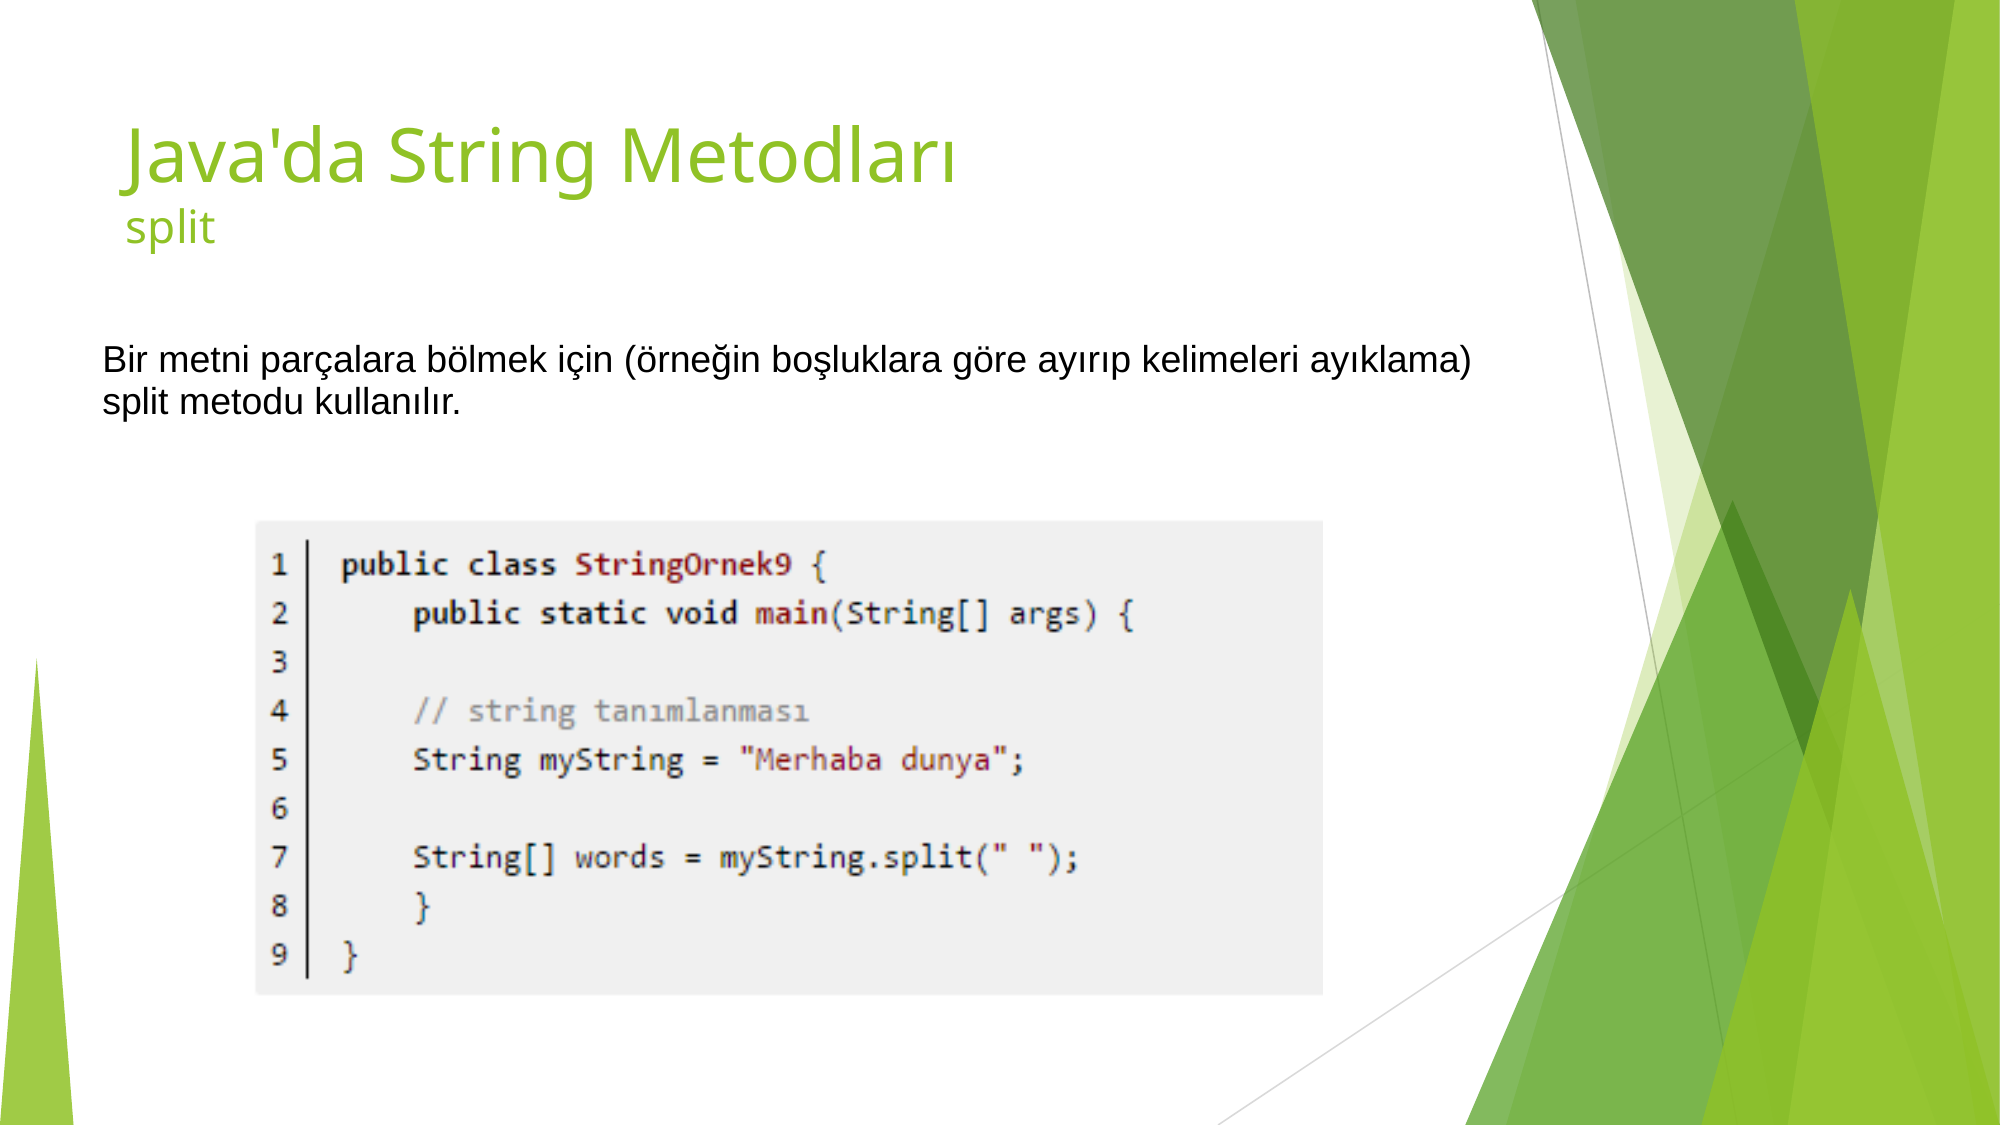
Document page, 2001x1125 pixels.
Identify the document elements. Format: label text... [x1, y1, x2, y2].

text_box Bir metni parçalara bölmek için (örneğin boşluklara göre ayırıp kelimeleri ayıklama) split metodu kullanılır. [87, 330, 1524, 430]
title Java'da String Metodları split [111, 99, 1522, 317]
picture [236, 500, 1323, 1004]
